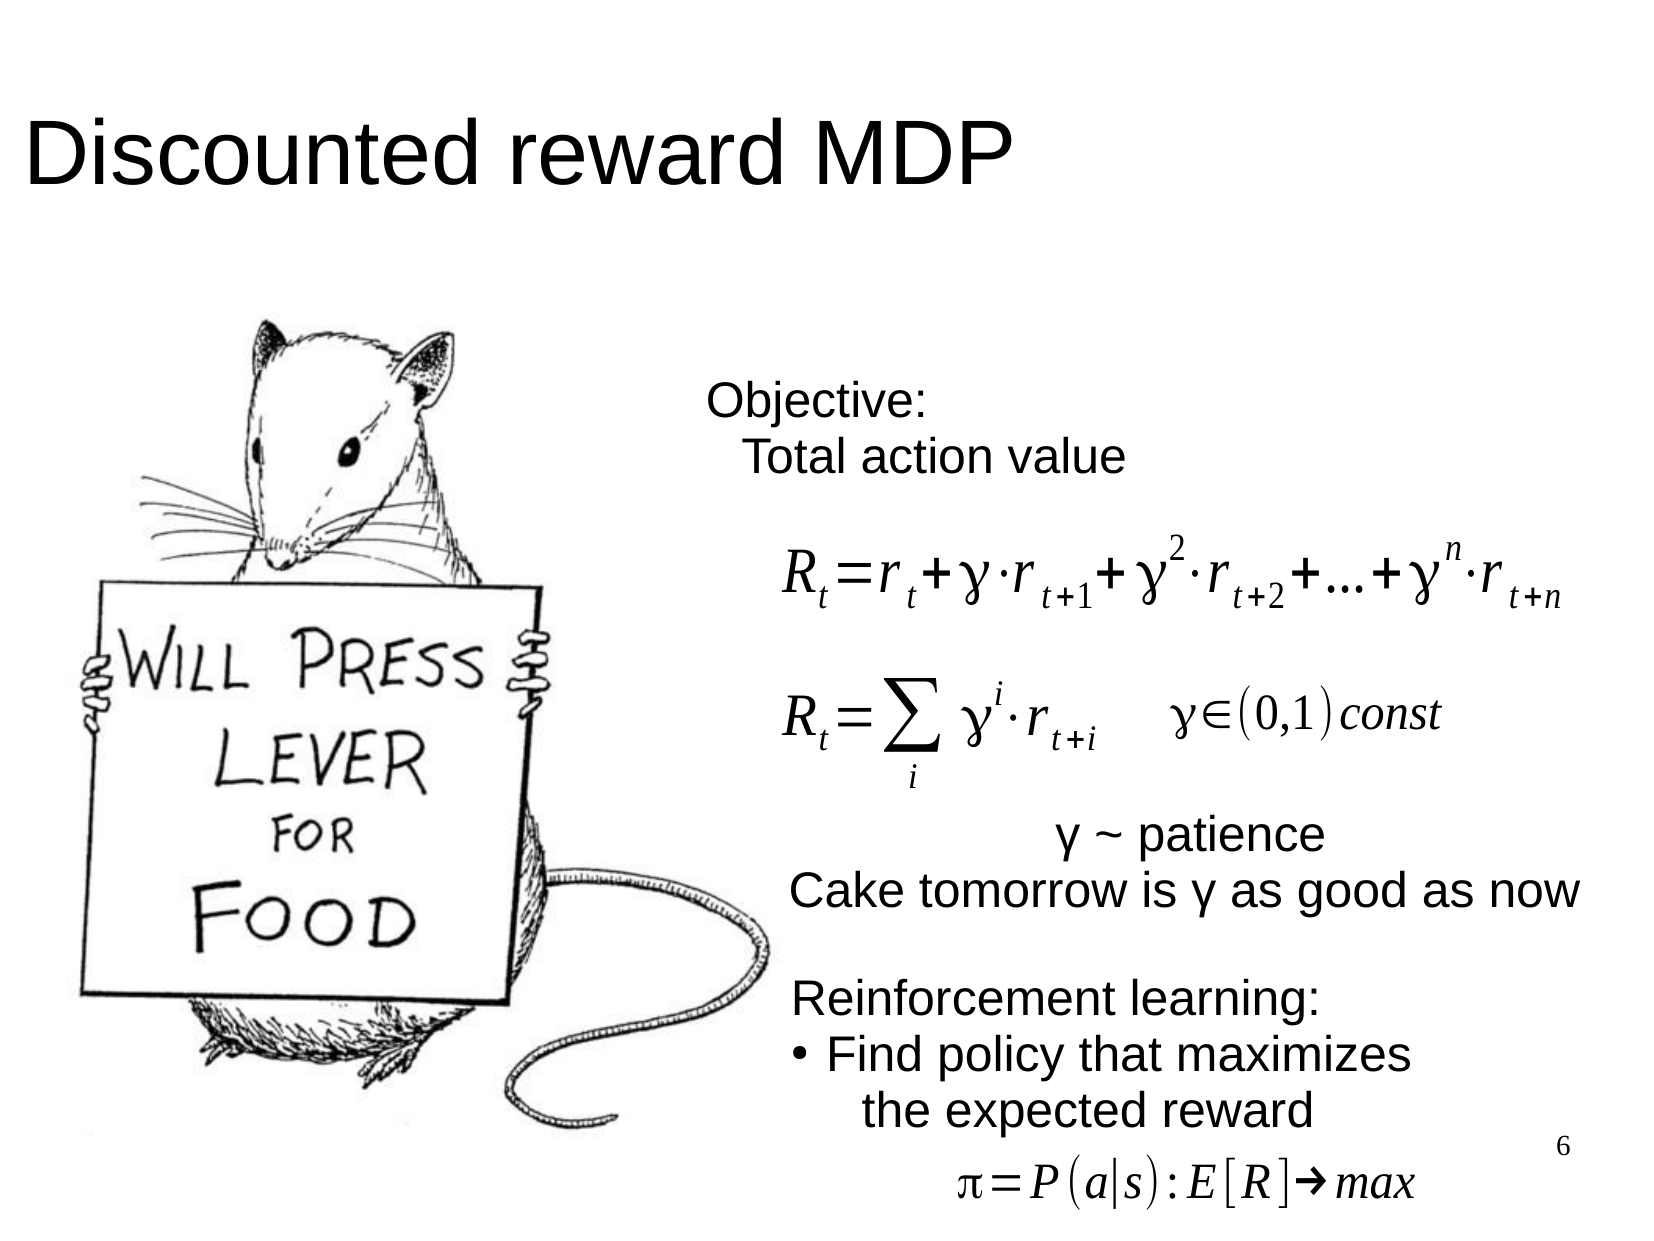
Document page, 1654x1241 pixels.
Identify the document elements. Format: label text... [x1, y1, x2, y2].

picture [0, 250, 791, 1241]
chart [765, 671, 1111, 796]
chart [765, 523, 1576, 616]
text_box Reinforcement learning: Find policy that maximizes the expected reward [755, 969, 1654, 1139]
title Discounted reward MDP [23, 49, 1512, 257]
text_box γ ~ patience Cake tomorrow is γ as good as now [753, 805, 1594, 919]
chart [945, 1151, 1430, 1213]
text_box Objective: Total action value [670, 371, 1654, 541]
chart [1155, 681, 1456, 743]
